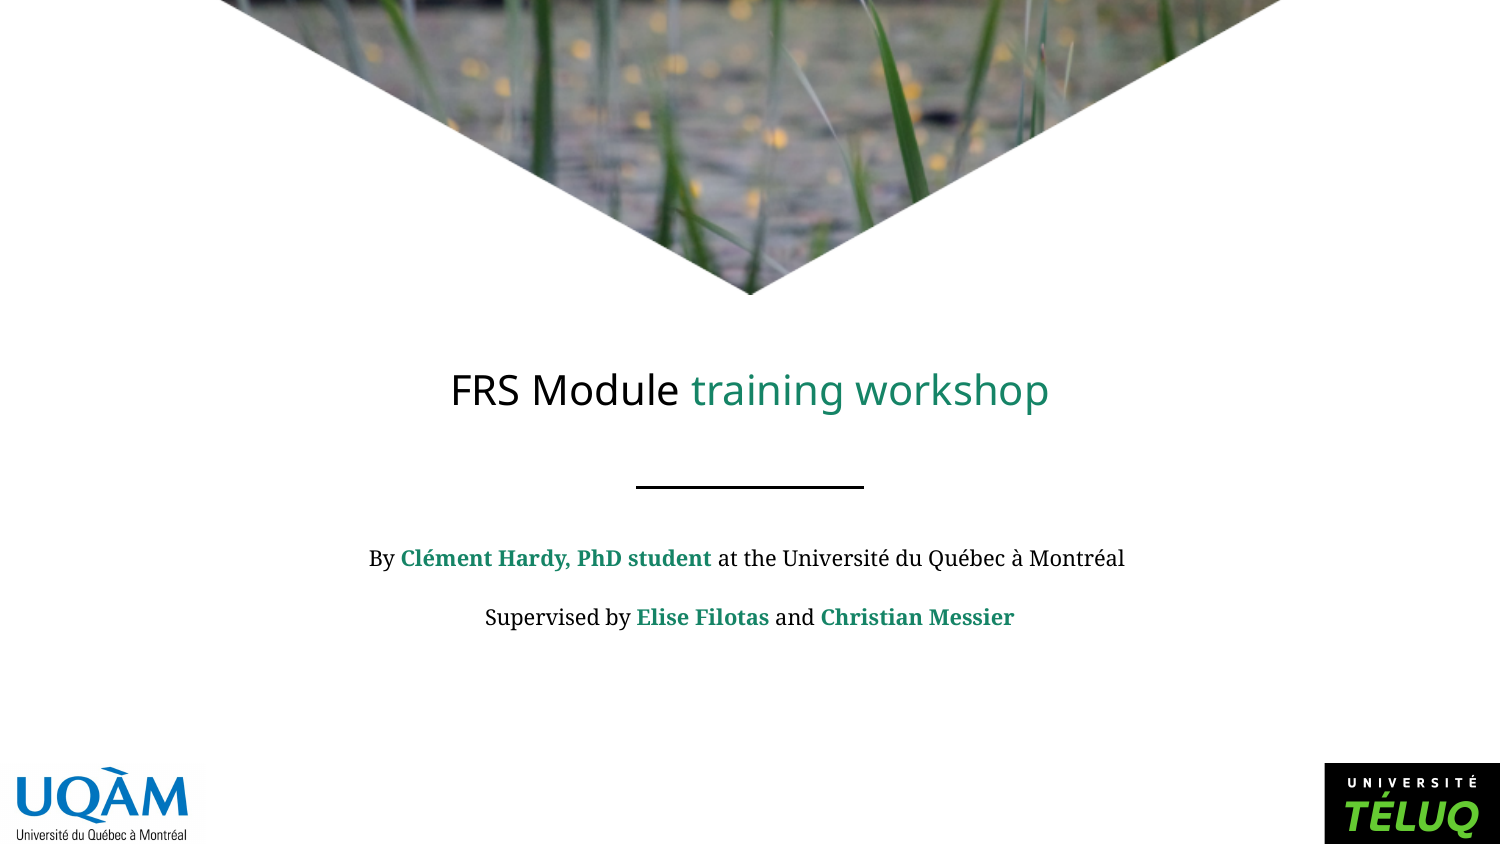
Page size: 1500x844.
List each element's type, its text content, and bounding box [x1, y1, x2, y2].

picture [1324, 763, 1500, 844]
picture [0, 763, 206, 844]
list By Clément Hardy, PhD student at the Université du Québec à Montréal Supervised by Elise Filotas and Christian Messier [235, 543, 1265, 764]
title FRS Module training workshop [194, 291, 1307, 487]
picture [215, 0, 1285, 291]
